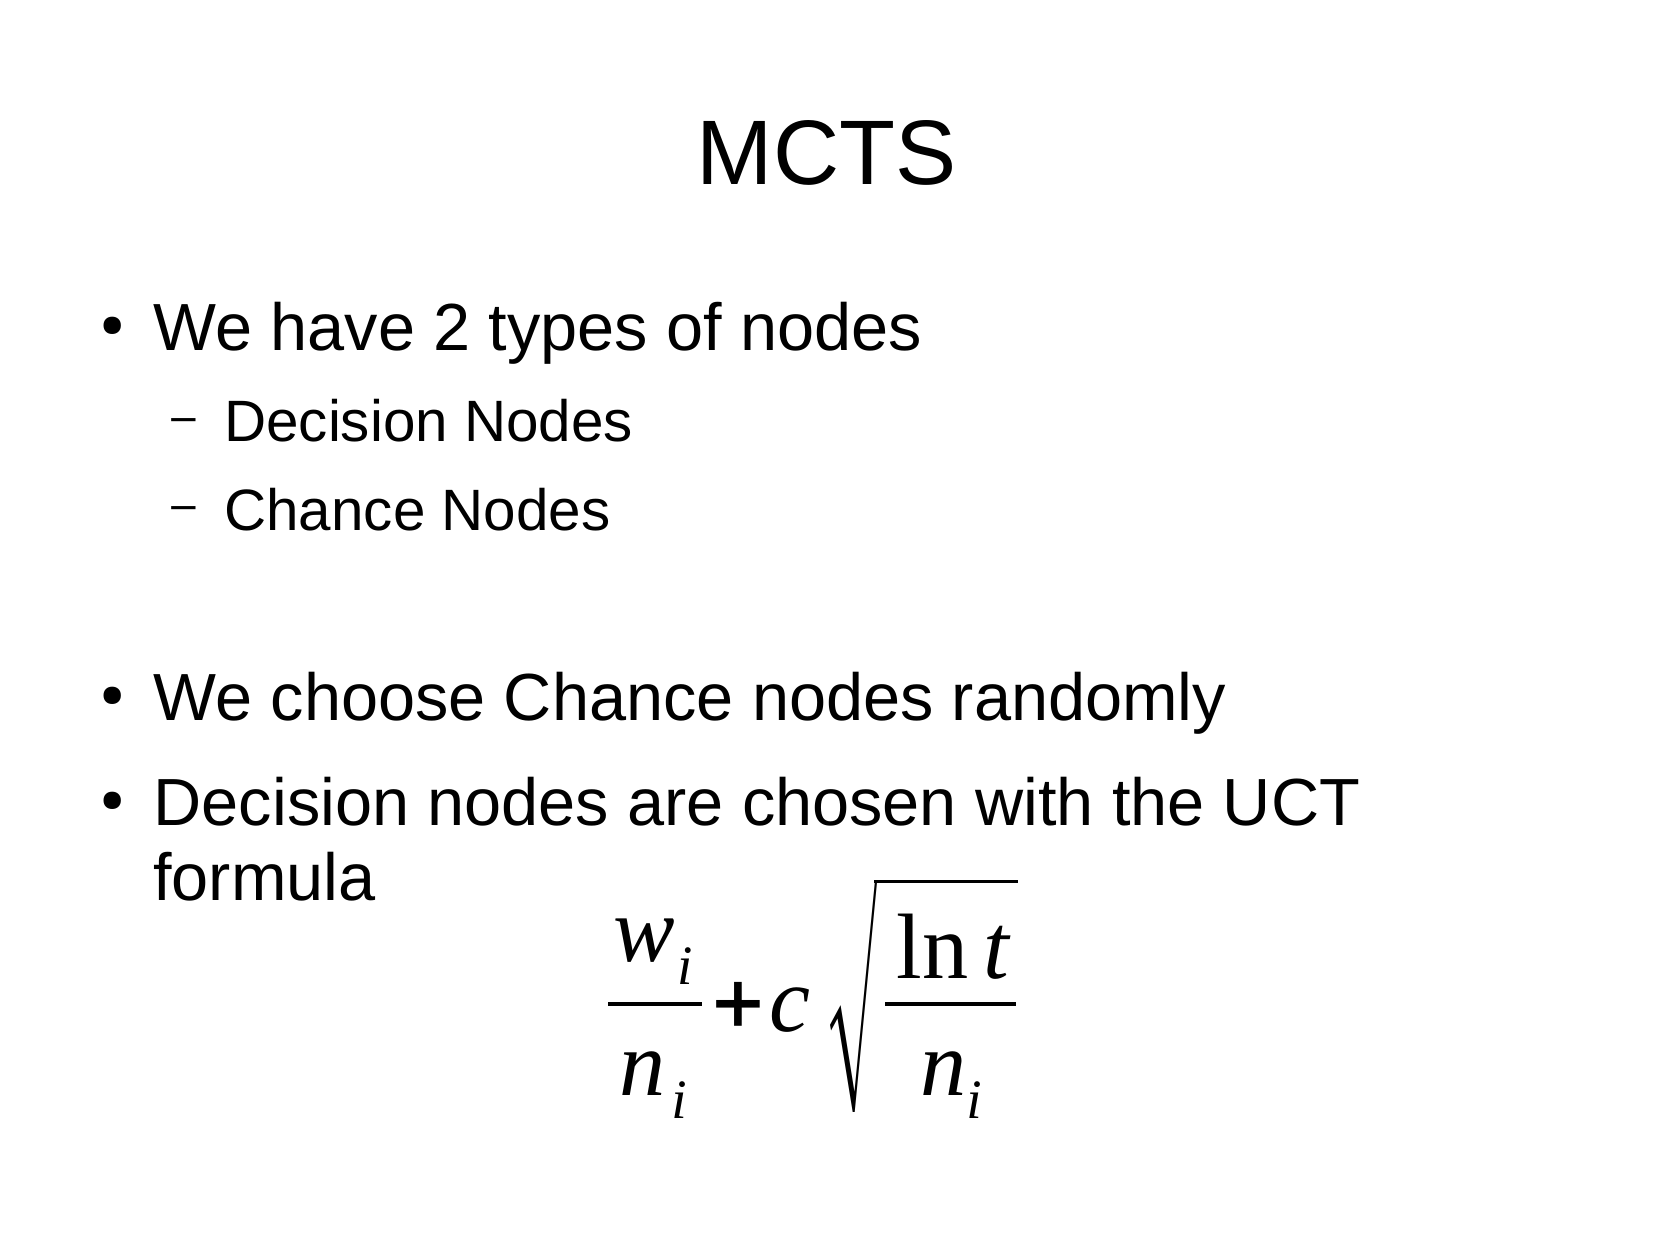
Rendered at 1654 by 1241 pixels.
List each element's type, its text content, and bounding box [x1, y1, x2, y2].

chart [578, 874, 1045, 1131]
list We have 2 types of nodes Decision Nodes Chance Nodes We choose Chance nodes randomly Decision nodes are chosen with the UCT formula [82, 290, 1571, 1010]
title MCTS [82, 49, 1571, 257]
